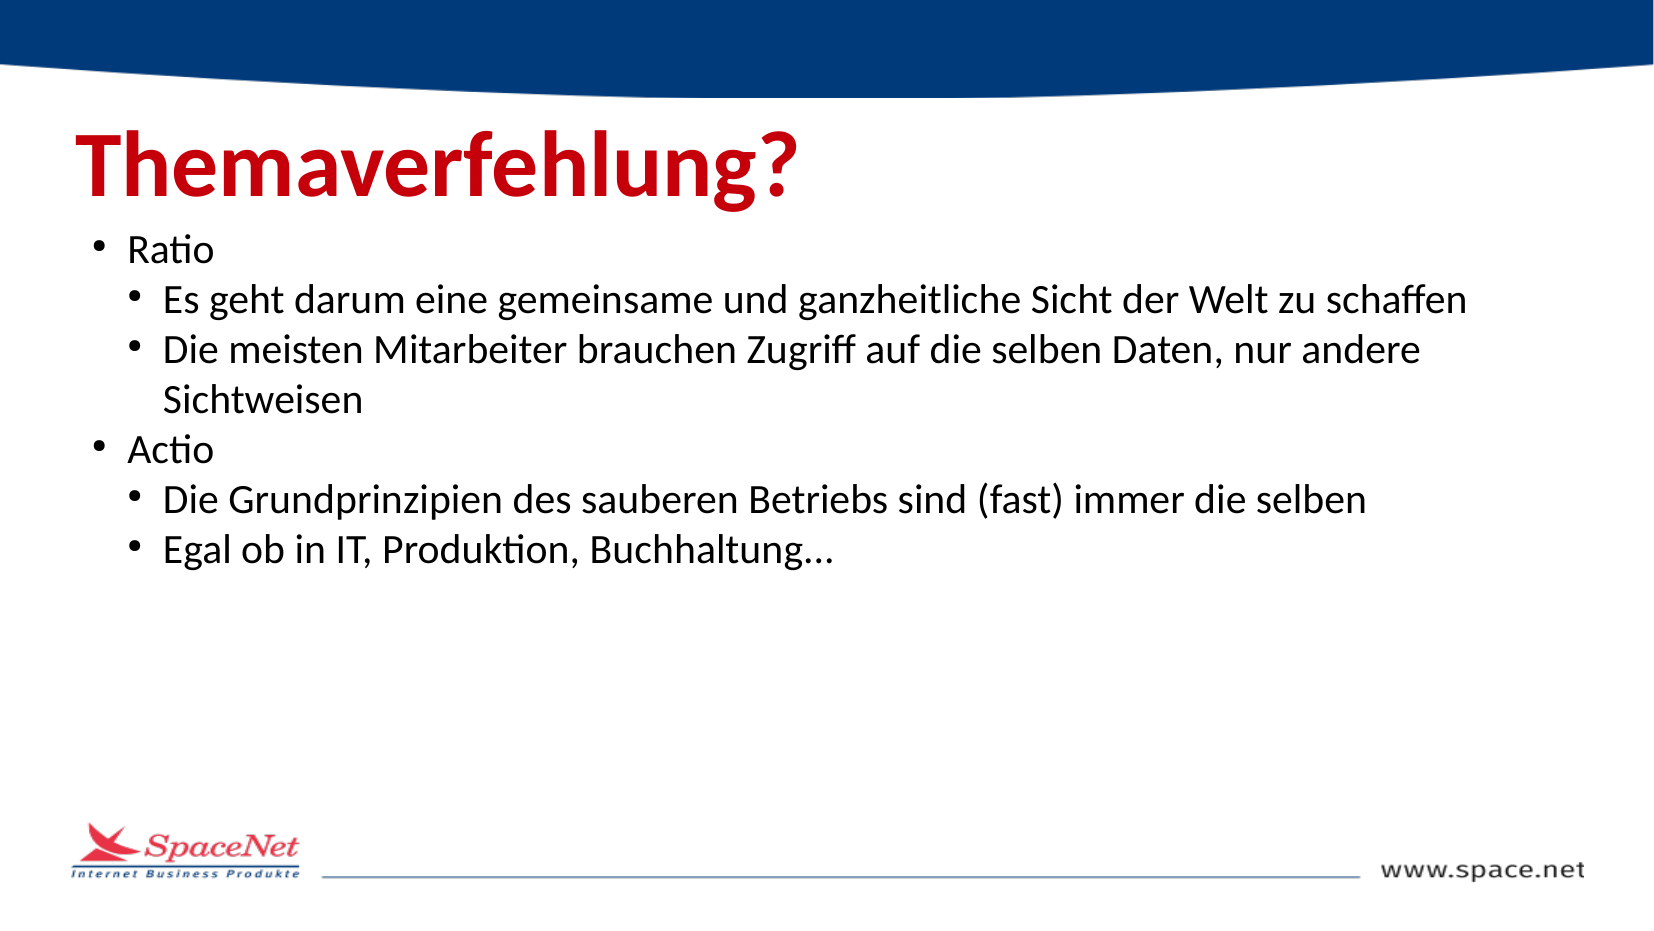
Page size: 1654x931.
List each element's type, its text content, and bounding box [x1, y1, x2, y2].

text_box Themaverfehlung? [60, 95, 1583, 223]
text_box Ratio Es geht darum eine gemeinsame und ganzheitliche Sicht der Welt zu schaffen Die meisten Mitarbeiter brauchen Zugriff auf die selben Daten, nur andere Sichtweisen Actio Die Grundprinzipien des sauberen Betriebs sind (fast) immer die selben Egal ob in IT, Produktion, Buchhaltung... [77, 223, 1576, 580]
